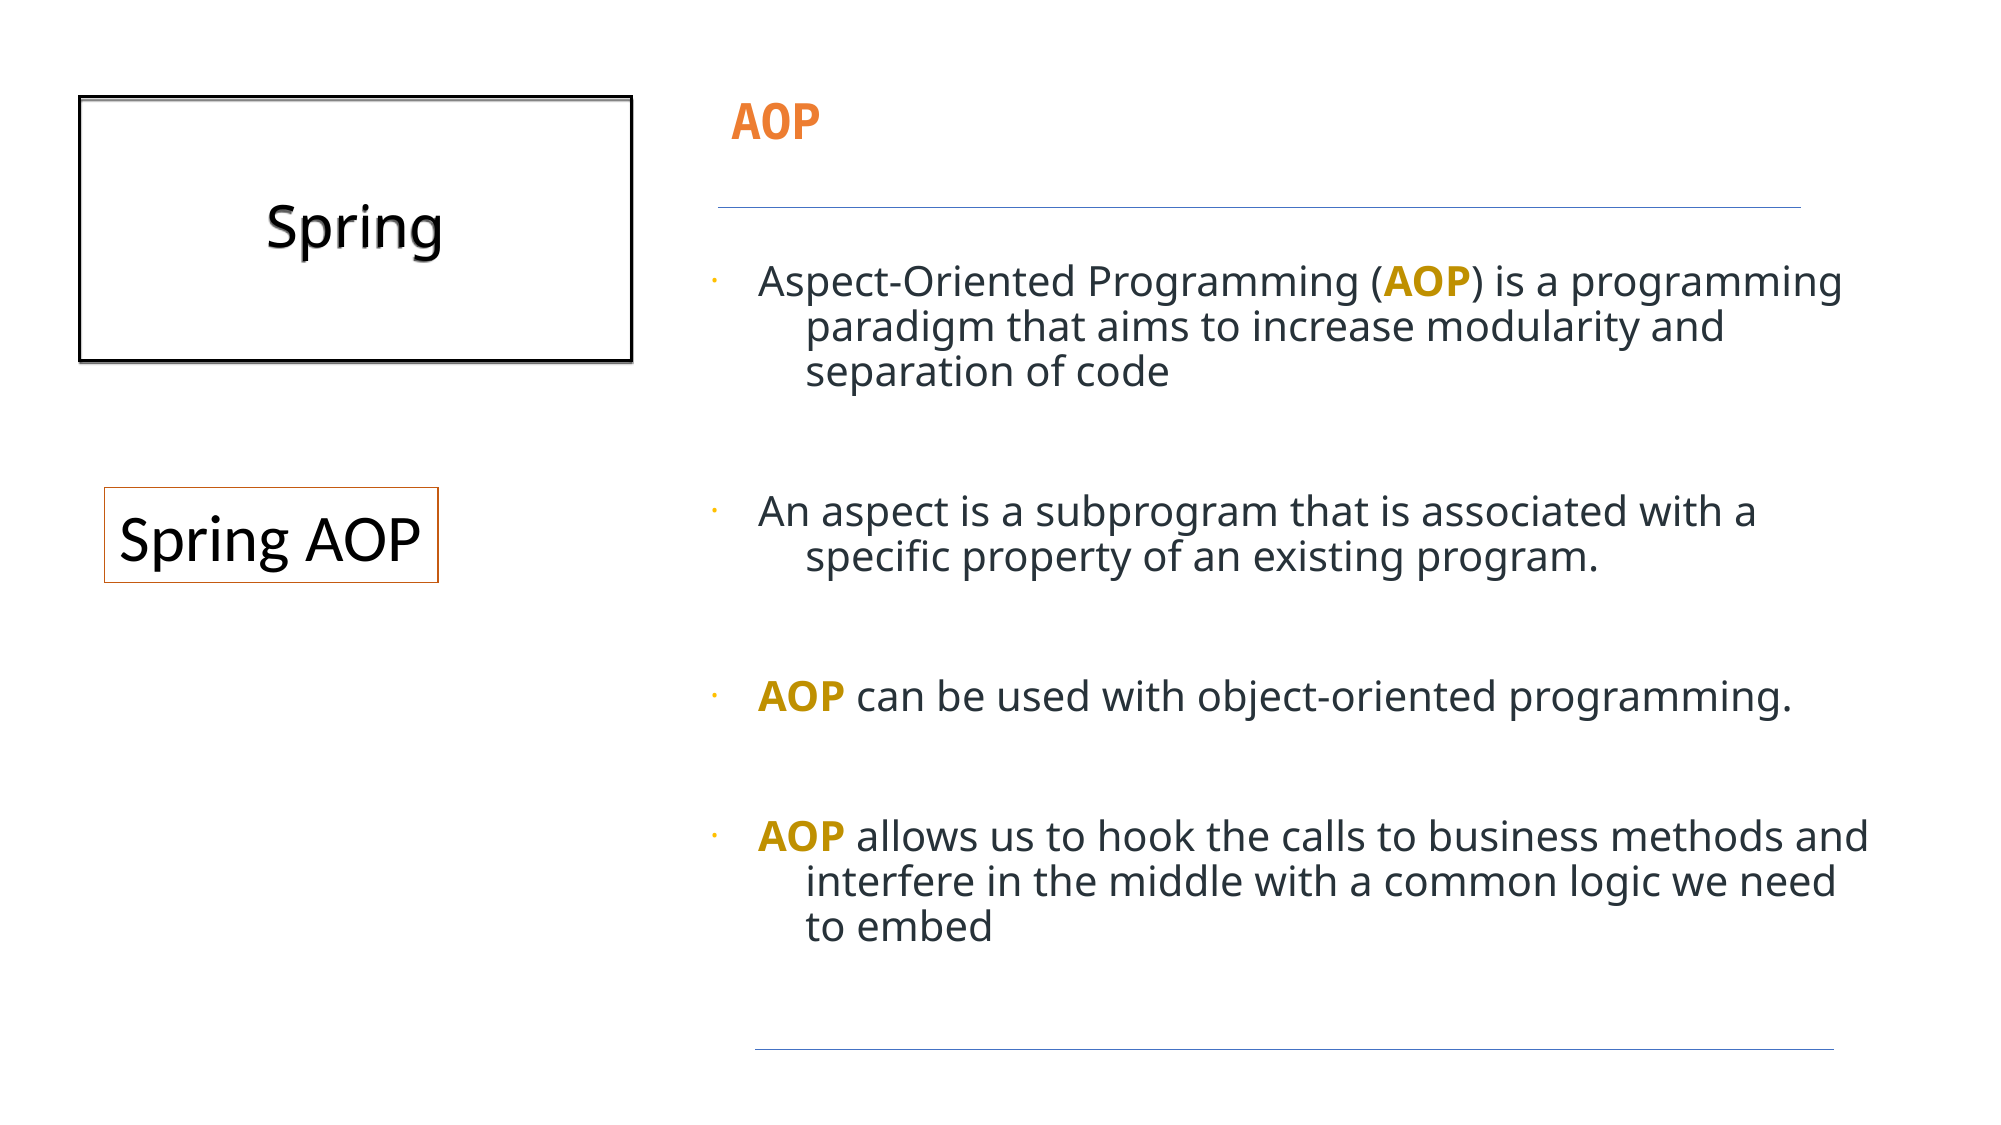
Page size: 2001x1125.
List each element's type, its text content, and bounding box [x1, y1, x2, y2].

text_box AOP [715, 81, 1716, 158]
text_box Spring AOP [105, 488, 438, 583]
title Spring [79, 96, 632, 361]
text_box Aspect-Oriented Programming (AOP) is a programming paradigm that aims to increase modularity and separation of code An aspect is a subprogram that is associated with a specific property of an existing program. AOP can be used with object-oriented programming. AOP allows us to hook the calls to business methods and interfere in the middle with a common logic we need to embed [696, 252, 1896, 967]
